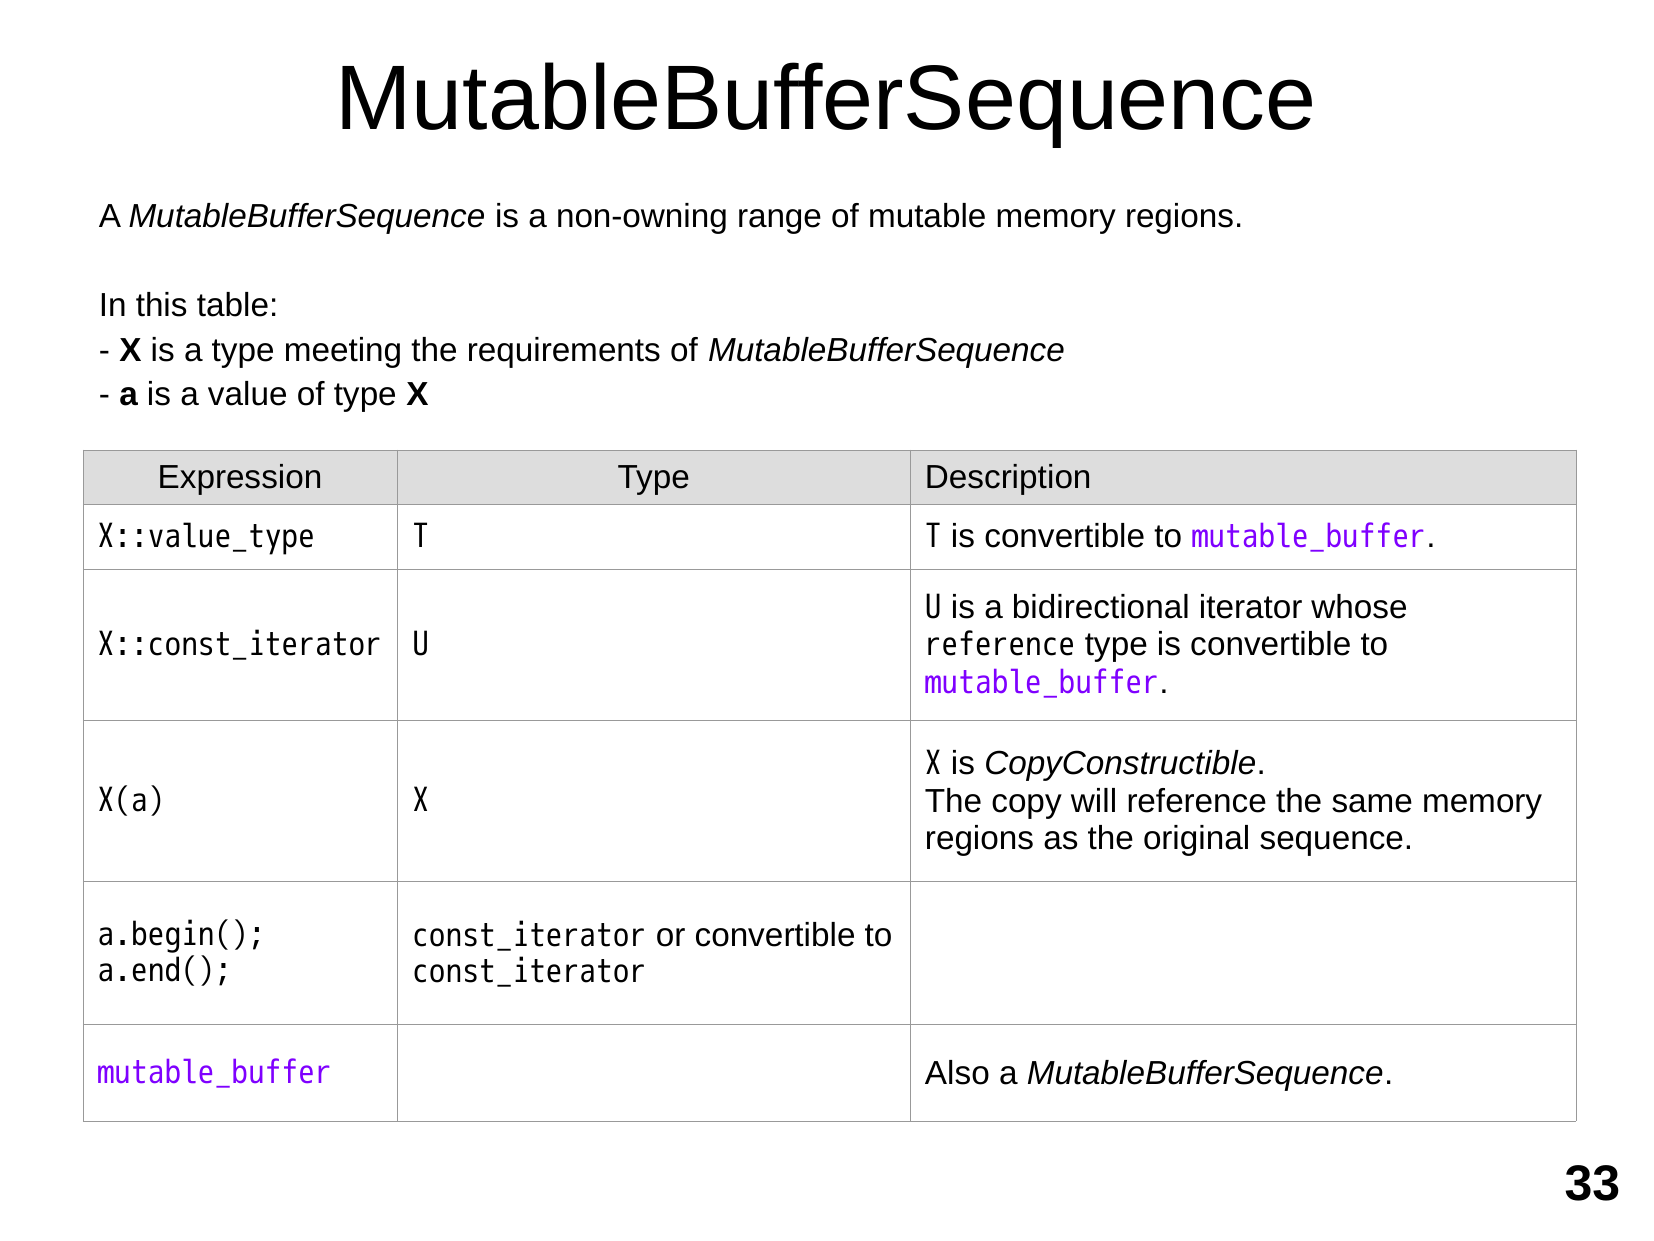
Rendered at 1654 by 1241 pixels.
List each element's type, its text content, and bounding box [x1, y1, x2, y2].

table_cell a.begin(); a.end(); [84, 882, 397, 1024]
table_cell U is a bidirectional iterator whose reference type is convertible to mutable_buffer. [911, 570, 1576, 720]
table_header Expression [84, 451, 397, 504]
table_cell T is convertible to mutable_buffer. [911, 505, 1576, 569]
table_cell U [398, 570, 910, 720]
table_cell [398, 1025, 910, 1121]
table_cell X [398, 721, 910, 881]
table_cell Also a MutableBufferSequence. [911, 1025, 1576, 1121]
table_header Type [398, 451, 910, 504]
table_cell T [398, 505, 910, 569]
table_cell const_iterator or convertible to const_iterator [398, 882, 910, 1024]
table_cell X::value_type [84, 505, 397, 569]
table_cell X::const_iterator [84, 570, 397, 720]
title MutableBufferSequence [82, 15, 1571, 181]
text_box A MutableBufferSequence is a non-owning range of mutable memory regions. In this table: - X is a type meeting the requirements of MutableBufferSequence - a is a value of type X [84, 190, 1570, 421]
table_cell [911, 882, 1576, 1024]
table_cell mutable_buffer [84, 1025, 397, 1121]
table_cell X(a) [84, 721, 397, 881]
table_cell X is CopyConstructible. The copy will reference the same memory regions as the original sequence. [911, 721, 1576, 881]
table_header Description [911, 451, 1576, 504]
